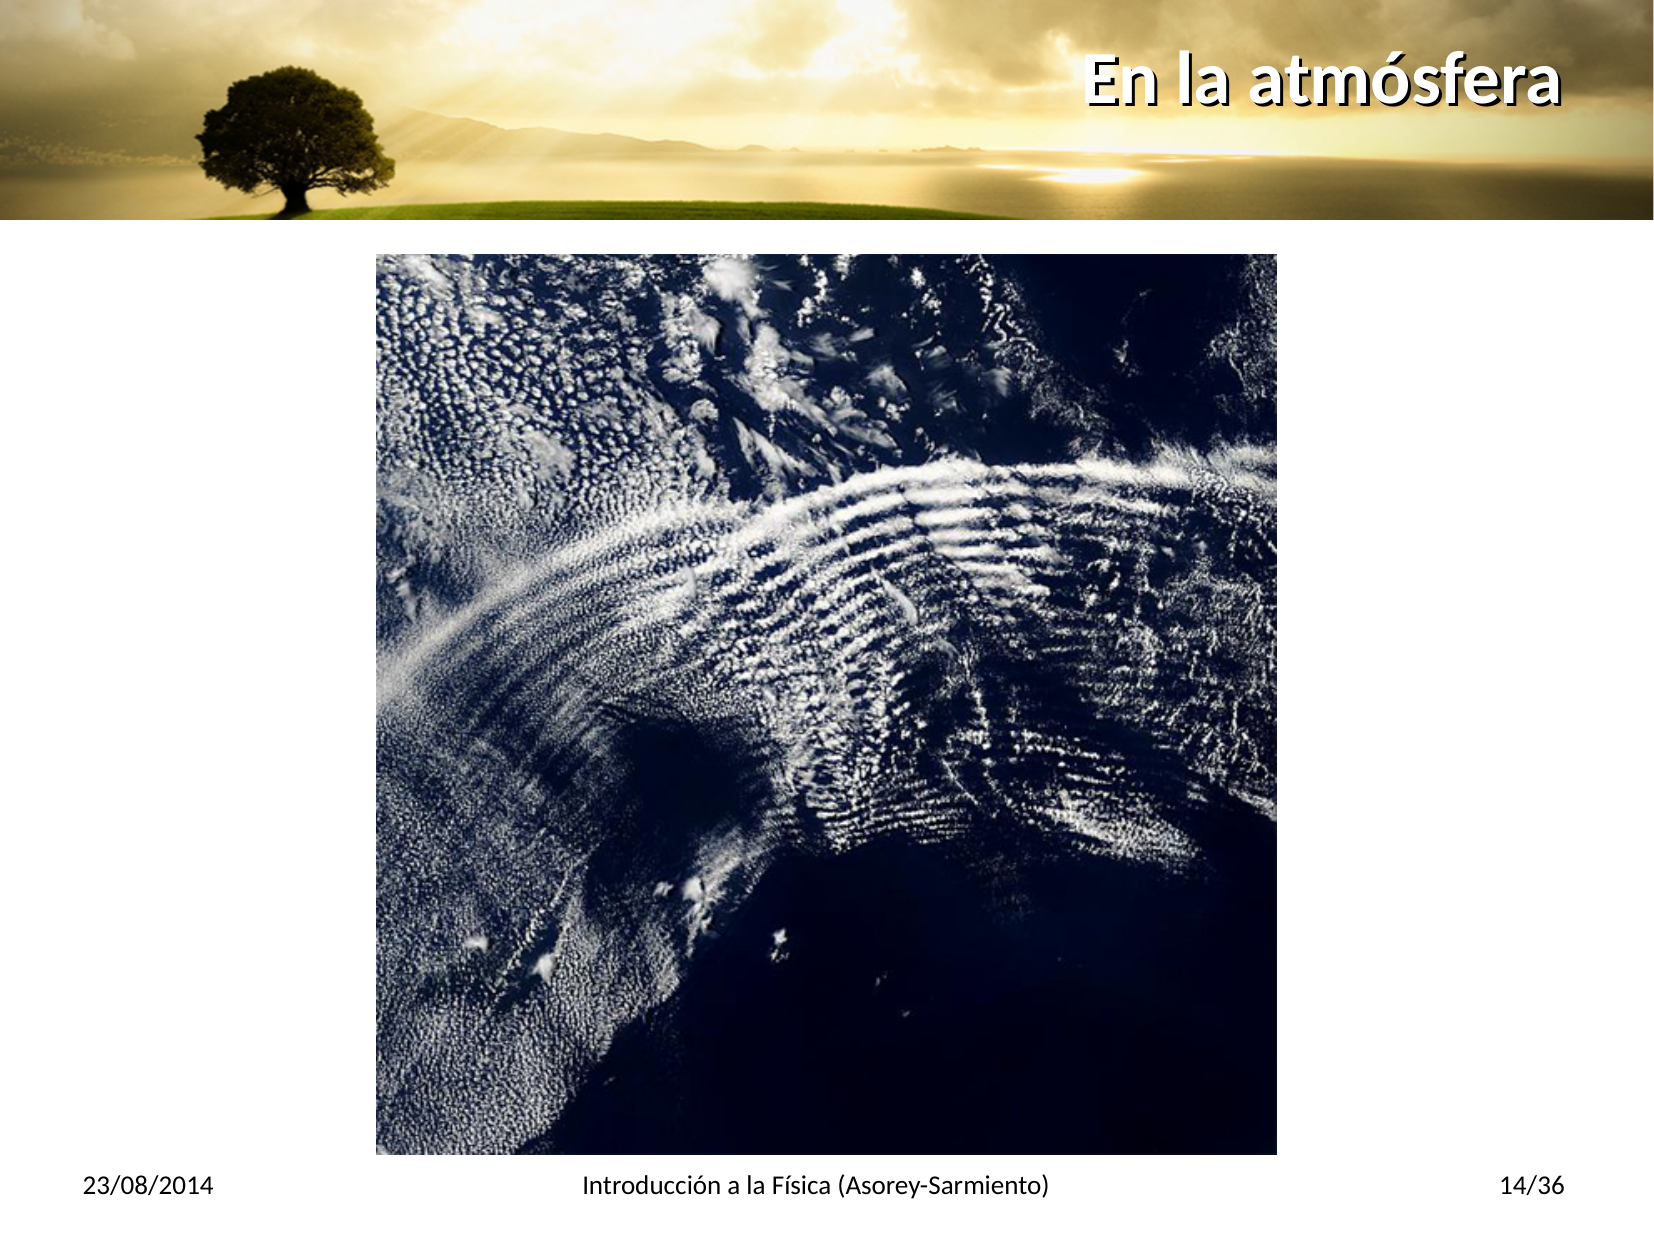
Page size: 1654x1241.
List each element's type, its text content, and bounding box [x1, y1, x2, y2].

title En la atmósfera [75, 19, 1564, 151]
picture [376, 254, 1277, 1156]
picture [0, 0, 1654, 220]
